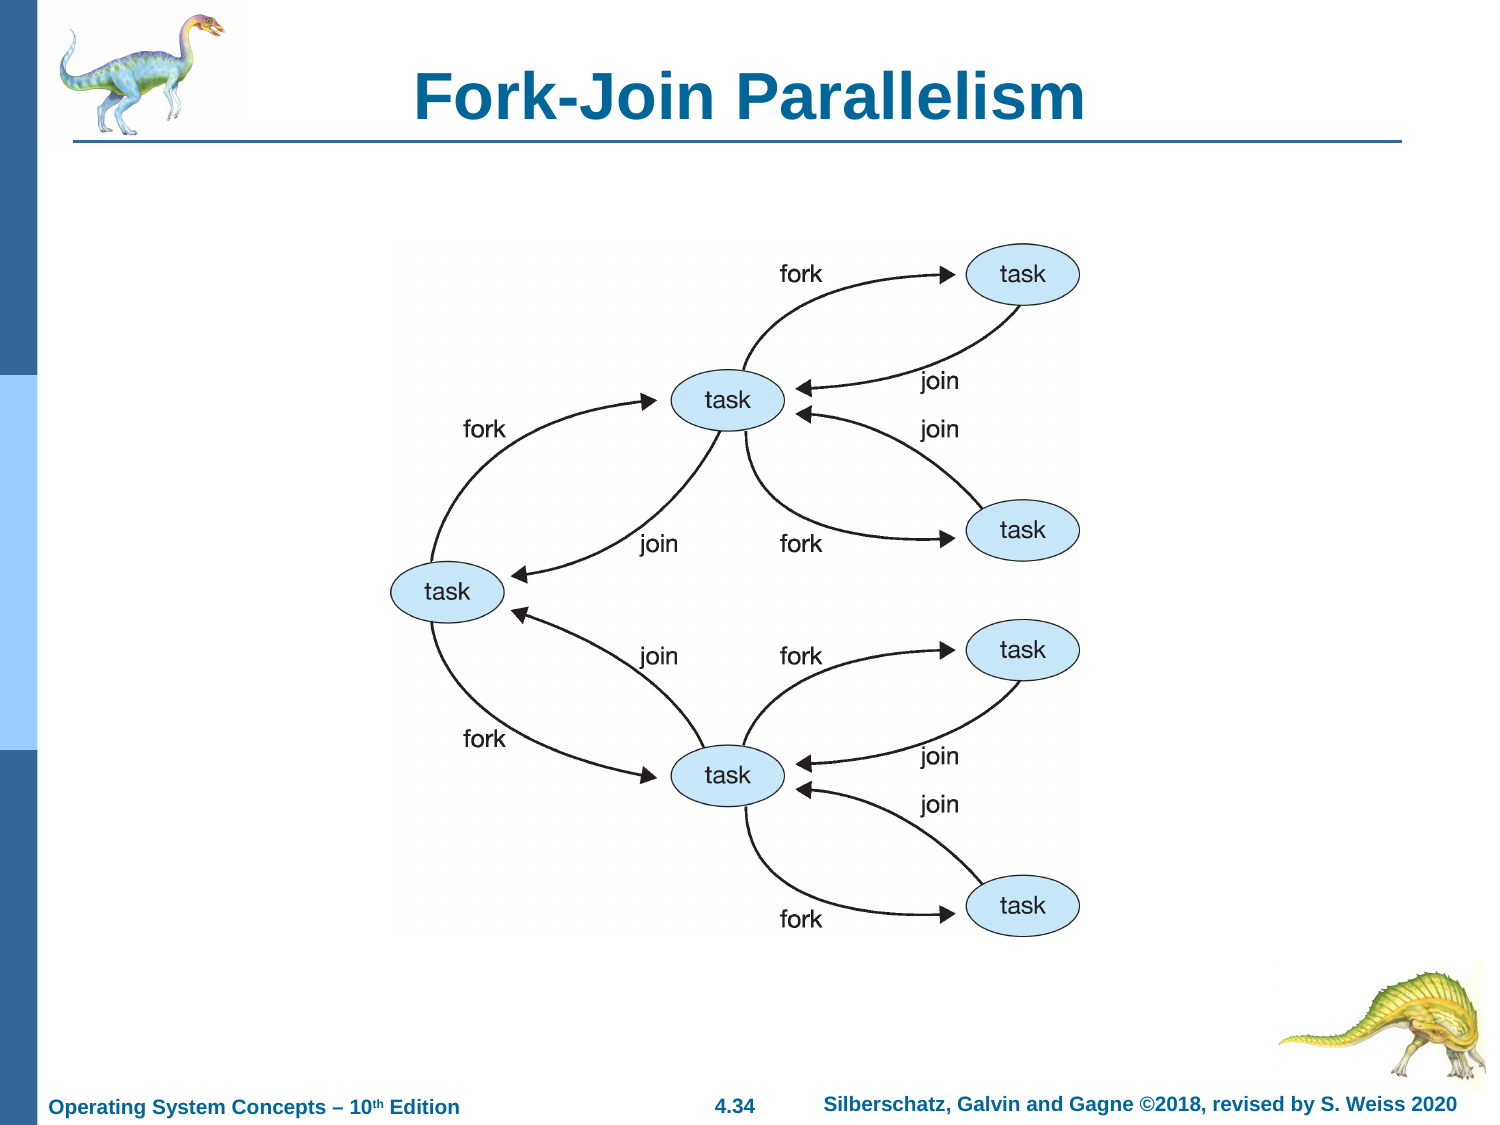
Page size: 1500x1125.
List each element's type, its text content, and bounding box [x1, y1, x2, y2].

picture [1275, 959, 1486, 1090]
title Fork-Join Parallelism [75, 45, 1426, 141]
picture [1140, 1096, 1148, 1101]
picture [46, 0, 243, 149]
picture [390, 243, 1080, 937]
